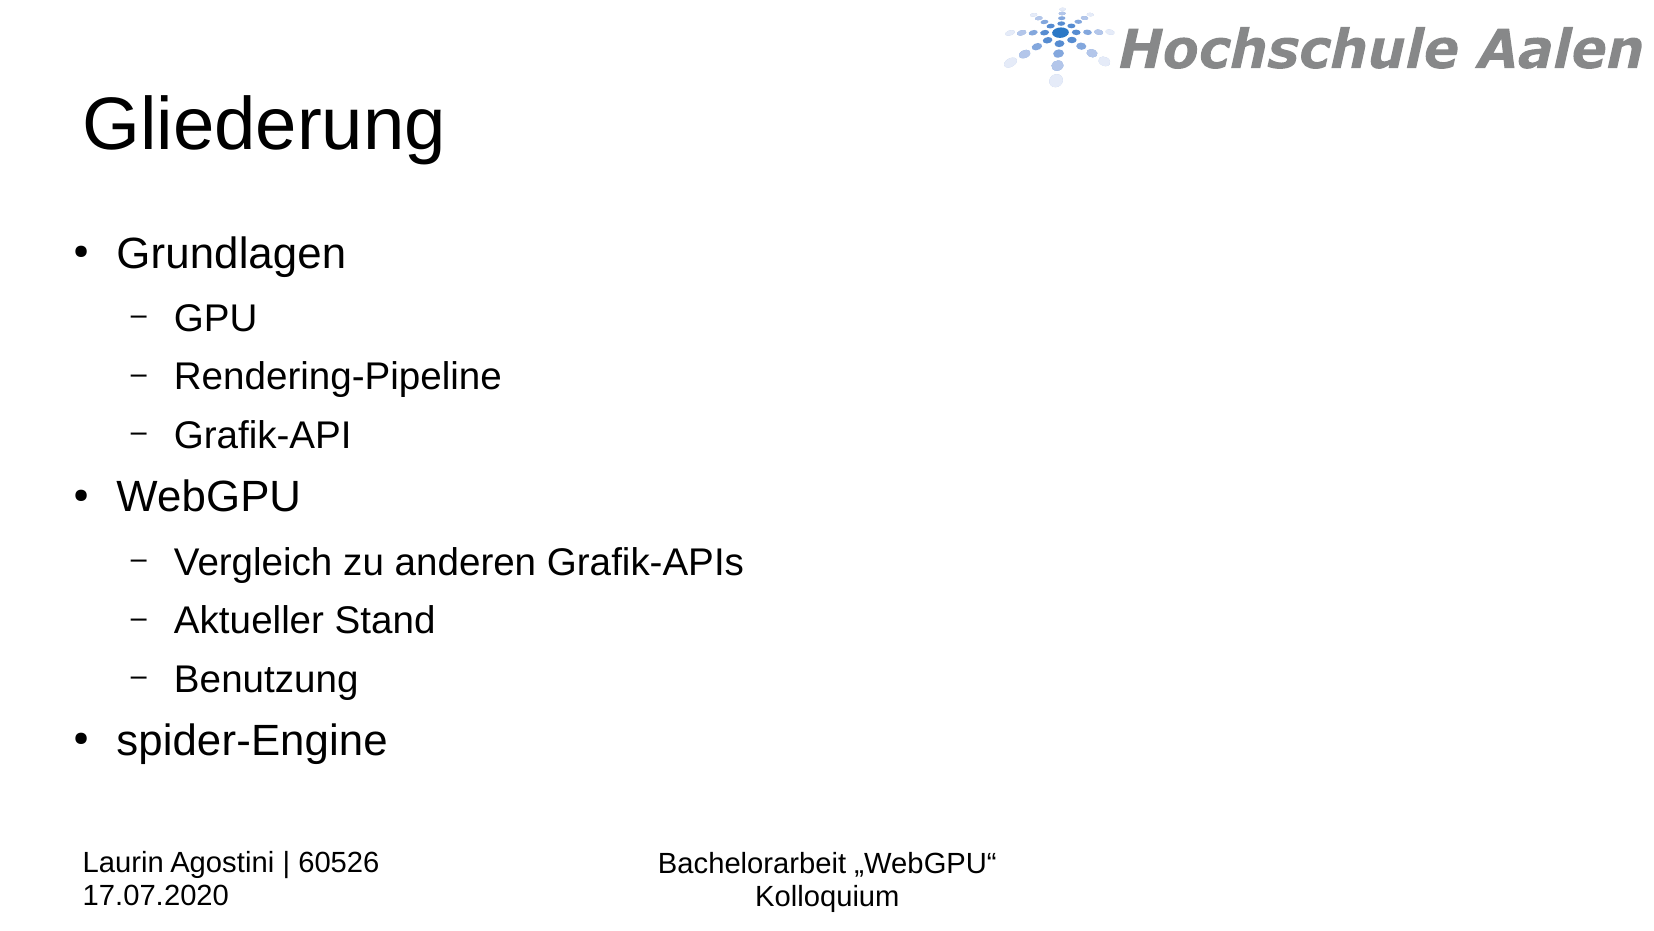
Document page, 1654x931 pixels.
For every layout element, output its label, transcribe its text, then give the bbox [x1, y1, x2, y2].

title Gliederung [82, 47, 1235, 201]
list Grundlagen GPU Rendering-Pipeline Grafik-API WebGPU Vergleich zu anderen Grafik-APIs Aktueller Stand Benutzung spider-Engine [59, 228, 1548, 768]
